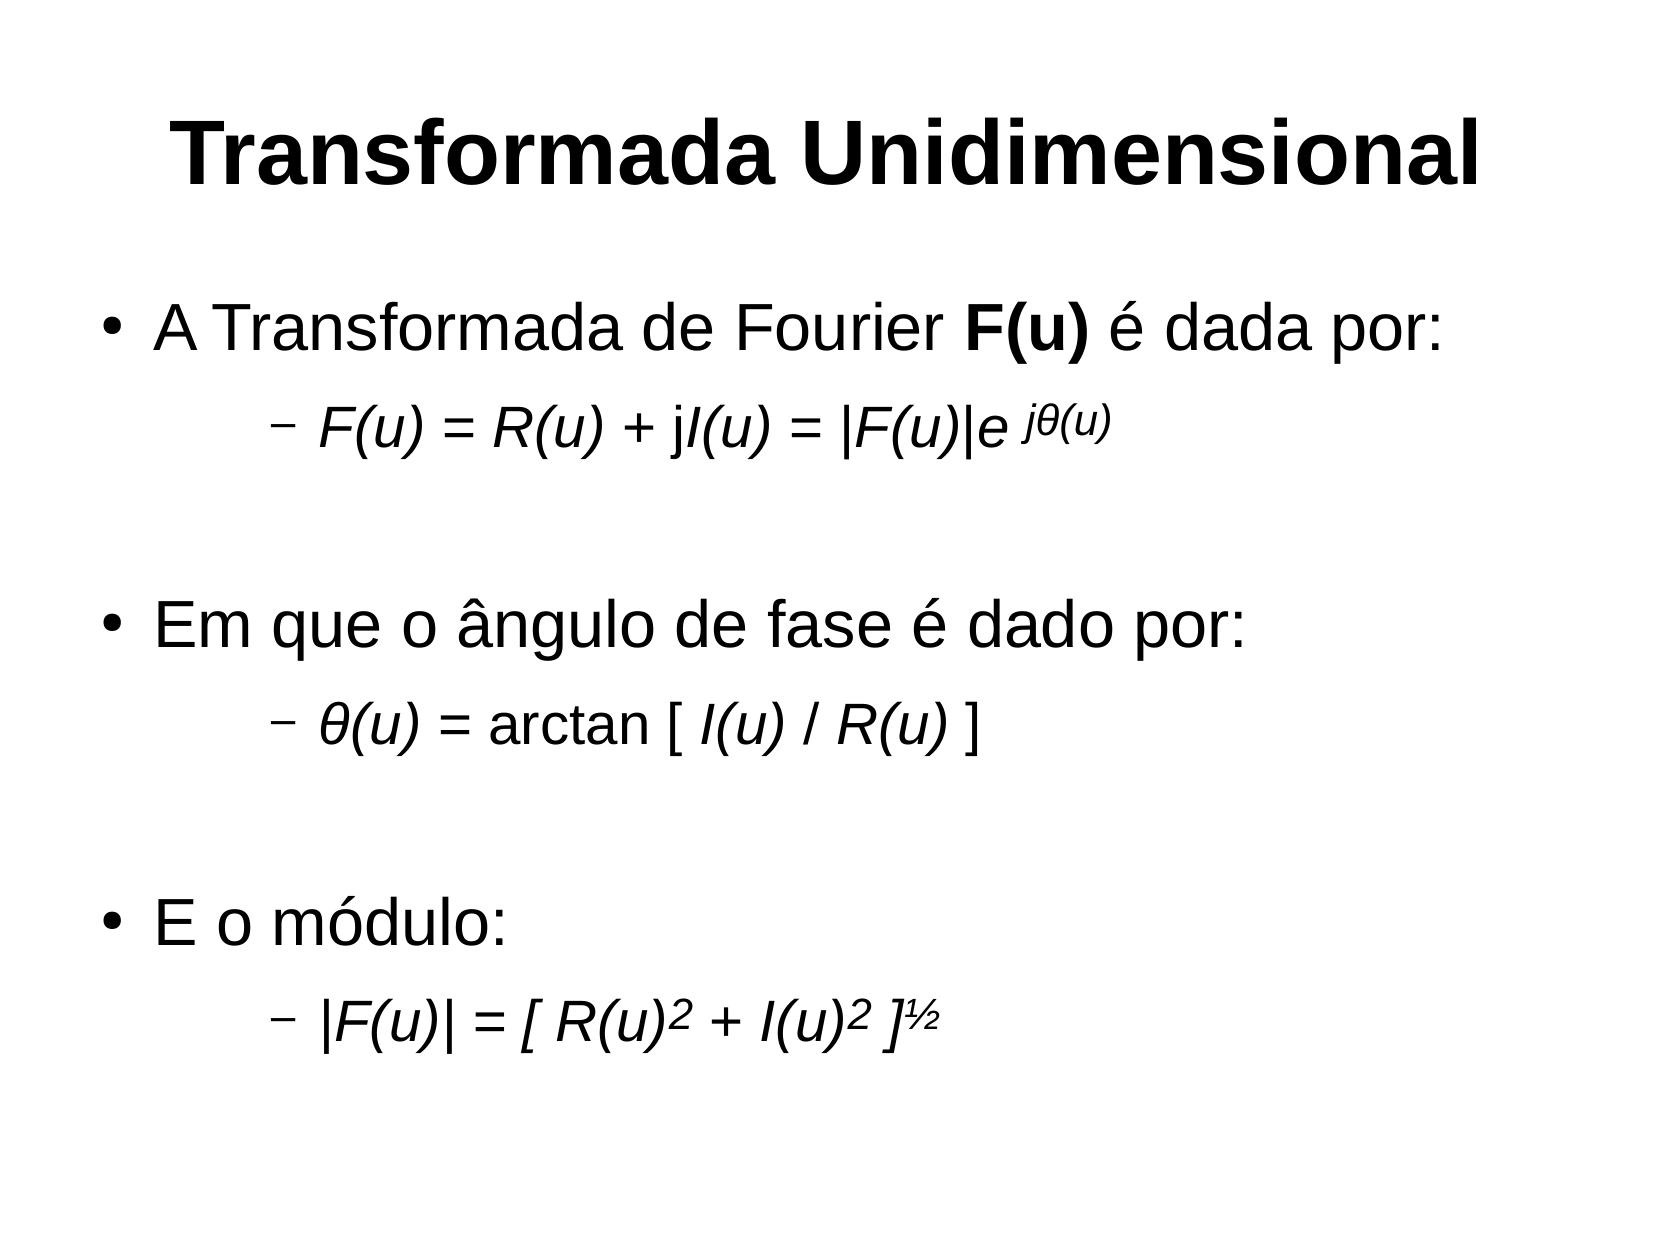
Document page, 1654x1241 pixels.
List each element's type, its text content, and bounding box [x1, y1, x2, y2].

title Transformada Unidimensional [82, 49, 1571, 257]
list A Transformada de Fourier F(u) é dada por: F(u) = R(u) + jI(u) = |F(u)|e jθ(u) Em que o ângulo de fase é dado por: θ(u) = arctan [ I(u) / R(u) ] E o módulo: |F(u)| = [ R(u)2 + I(u)2 ]½ [82, 290, 1571, 1109]
